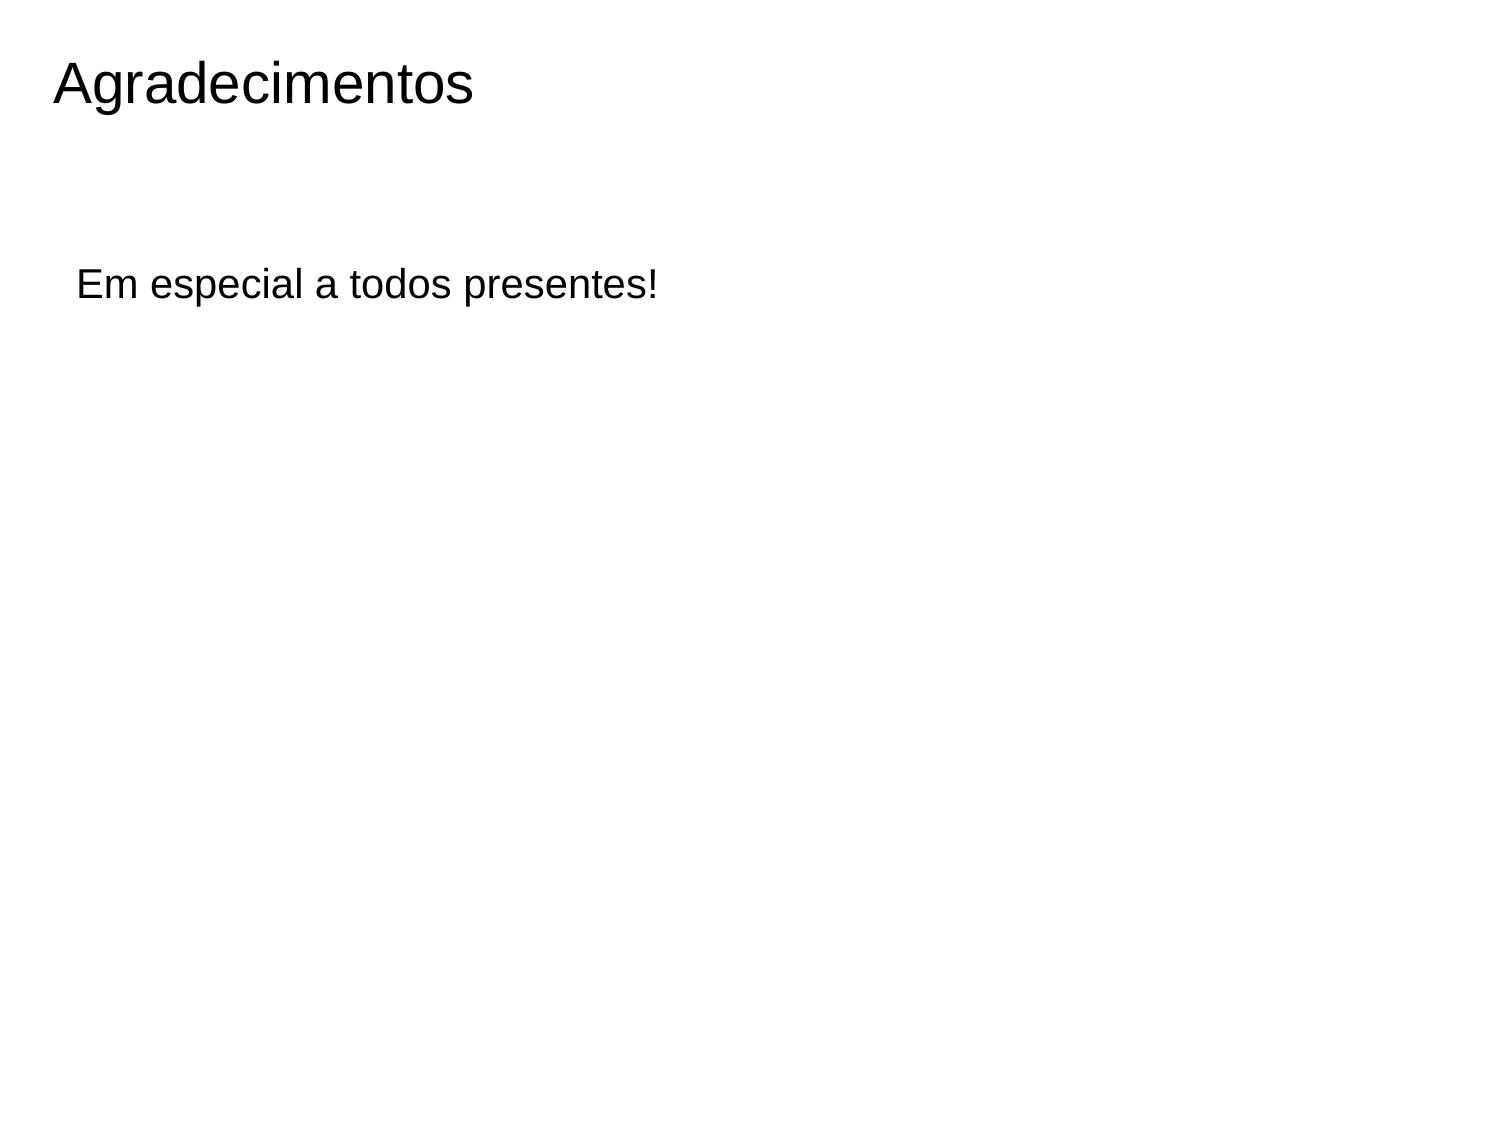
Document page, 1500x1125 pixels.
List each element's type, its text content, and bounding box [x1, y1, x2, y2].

text_box Em especial a todos presentes! [61, 241, 1386, 337]
title Agradecimentos [38, 30, 1471, 156]
